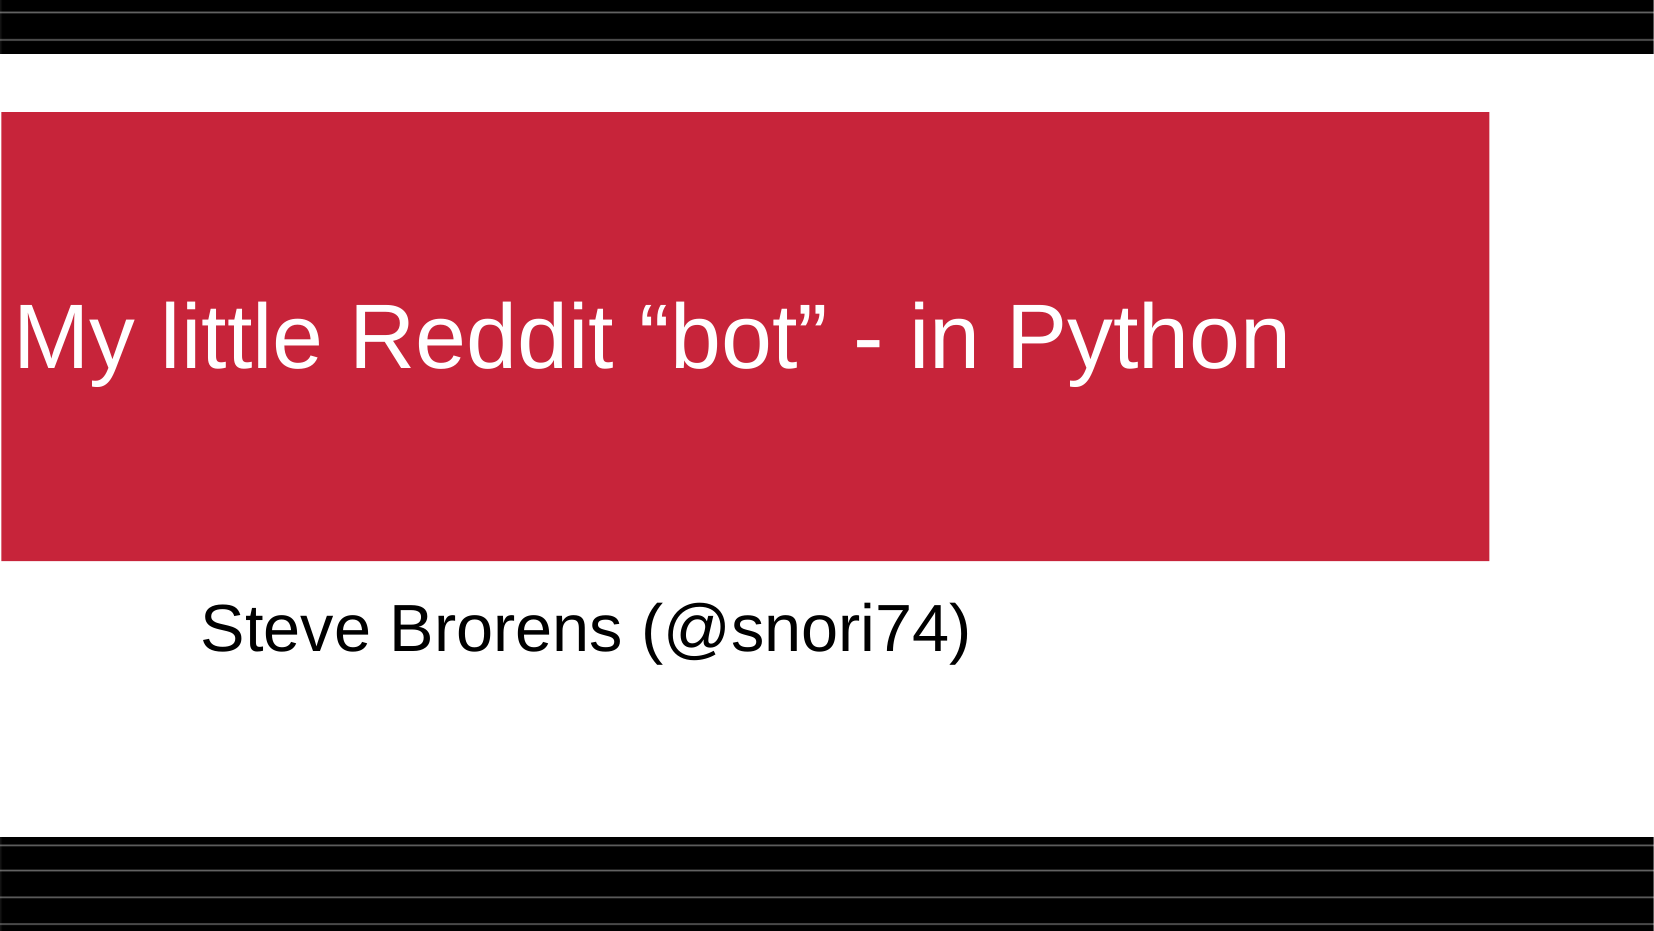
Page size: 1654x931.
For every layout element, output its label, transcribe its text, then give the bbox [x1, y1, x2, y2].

picture [0, 0, 1654, 54]
subtitle Steve Brorens (@snori74) [200, 590, 1063, 804]
picture [0, 837, 1654, 931]
title My little Reddit “bot” - in Python [1, 112, 1490, 562]
